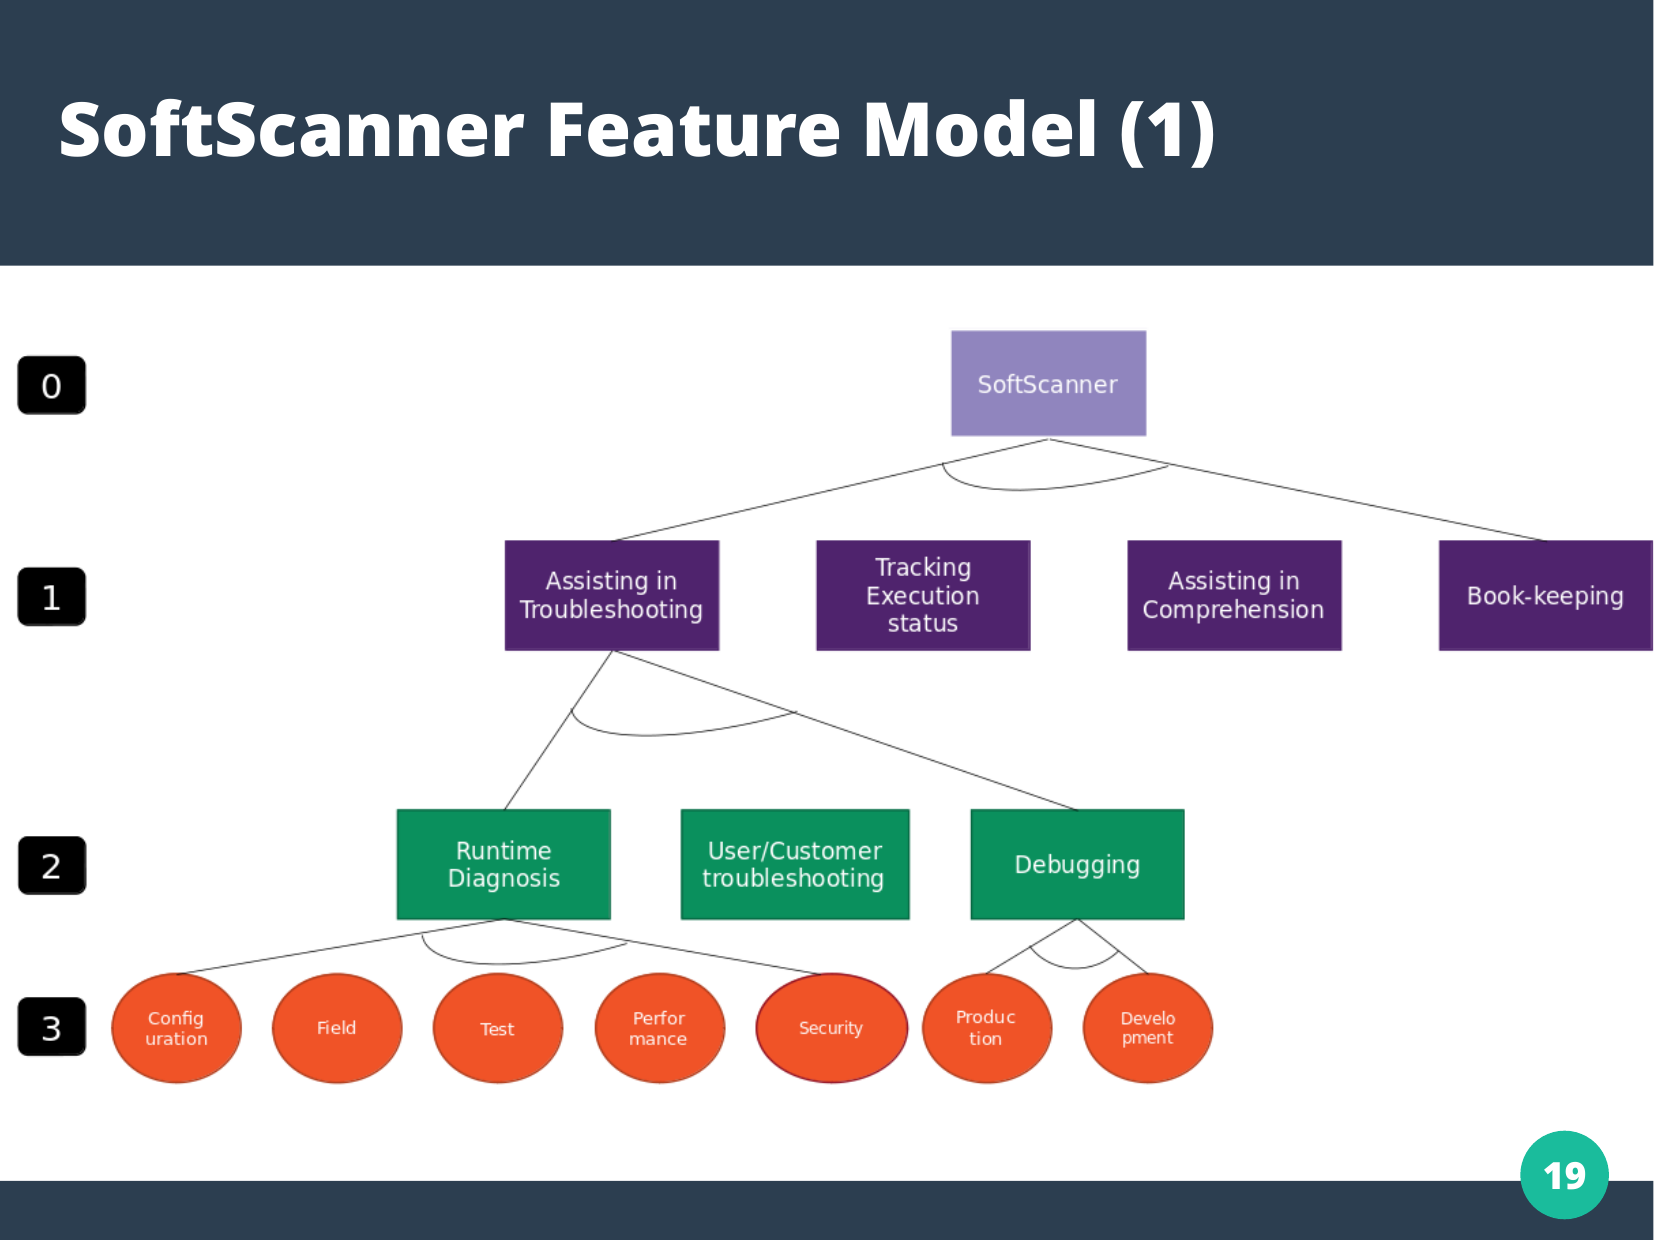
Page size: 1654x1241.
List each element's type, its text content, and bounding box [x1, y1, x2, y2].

title SoftScanner Feature Model (1) [58, 49, 1595, 207]
picture [5, 325, 1654, 1086]
